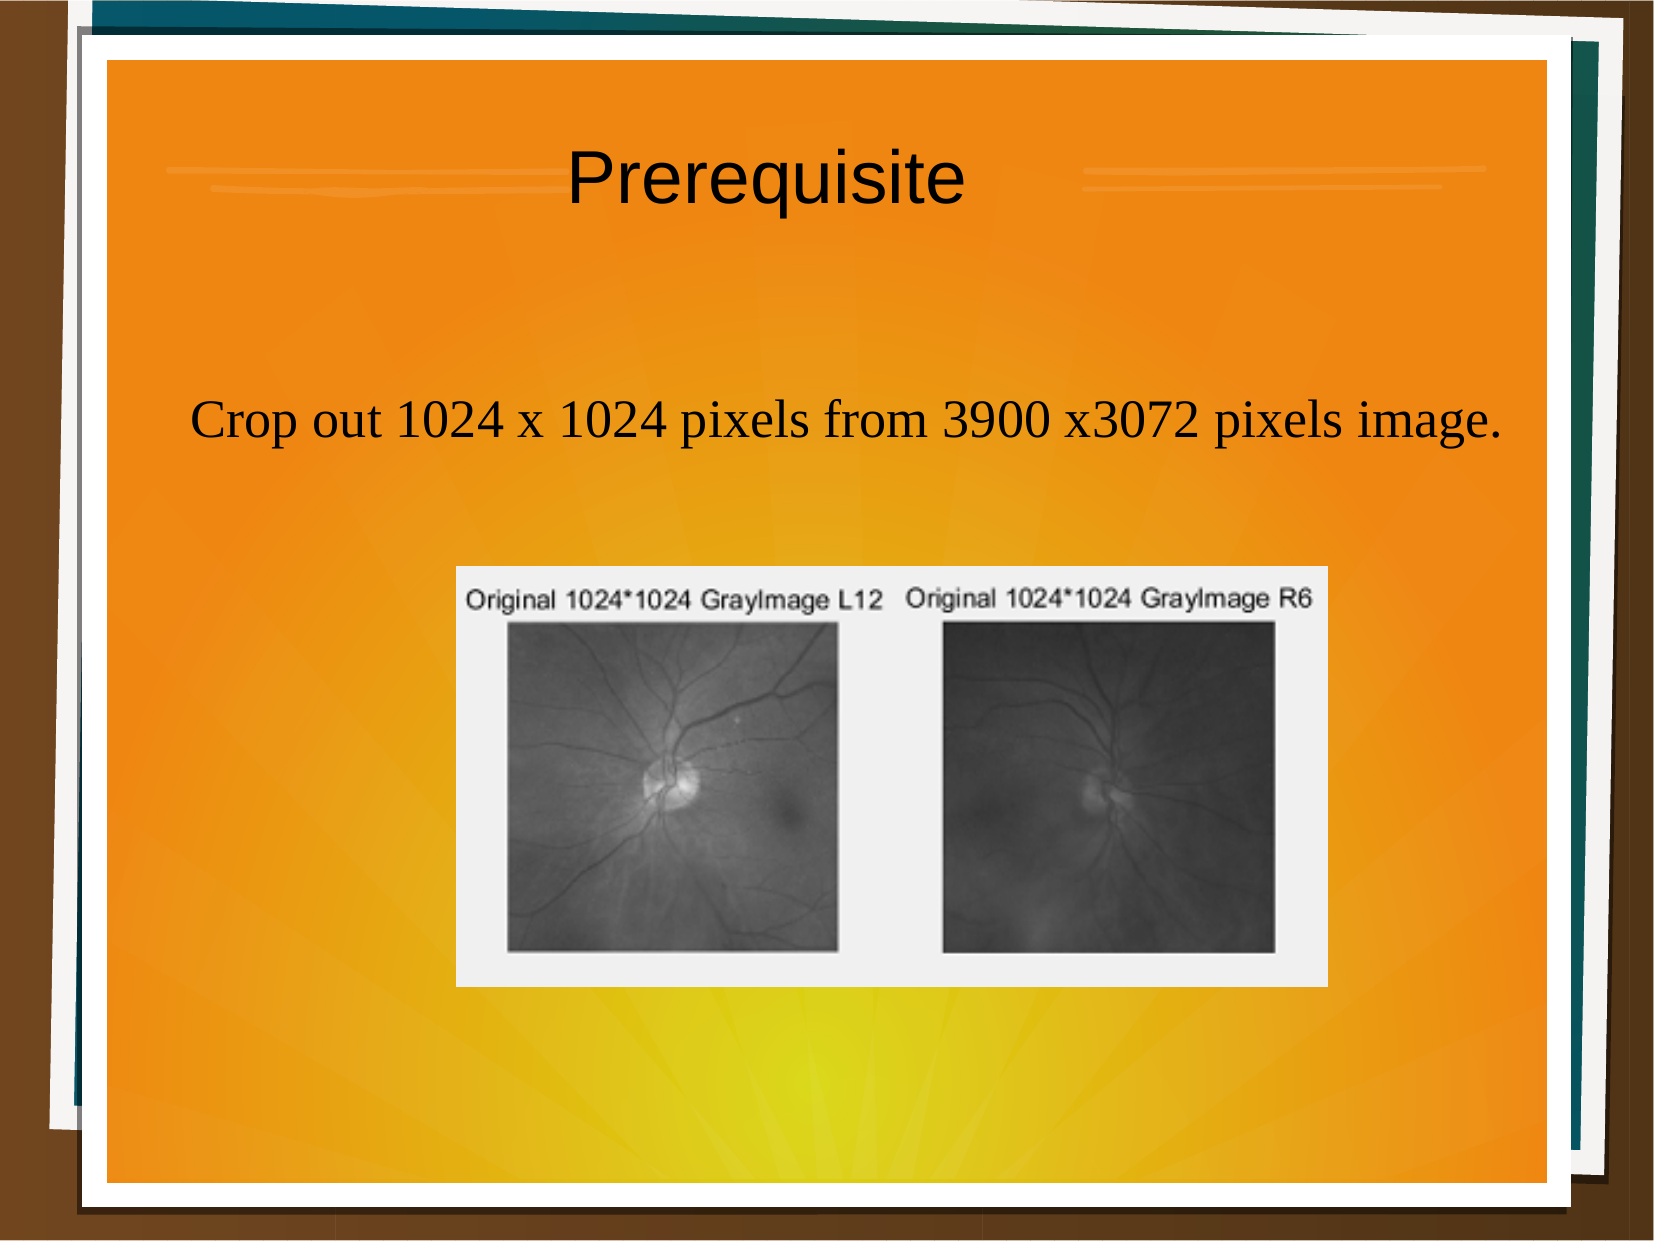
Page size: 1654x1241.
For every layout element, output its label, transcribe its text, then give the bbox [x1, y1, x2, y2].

title Prerequisite [566, 78, 1087, 276]
picture [456, 566, 1328, 987]
list Crop out 1024 x 1024 pixels from 3900 x3072 pixels image. [82, 290, 1571, 1010]
